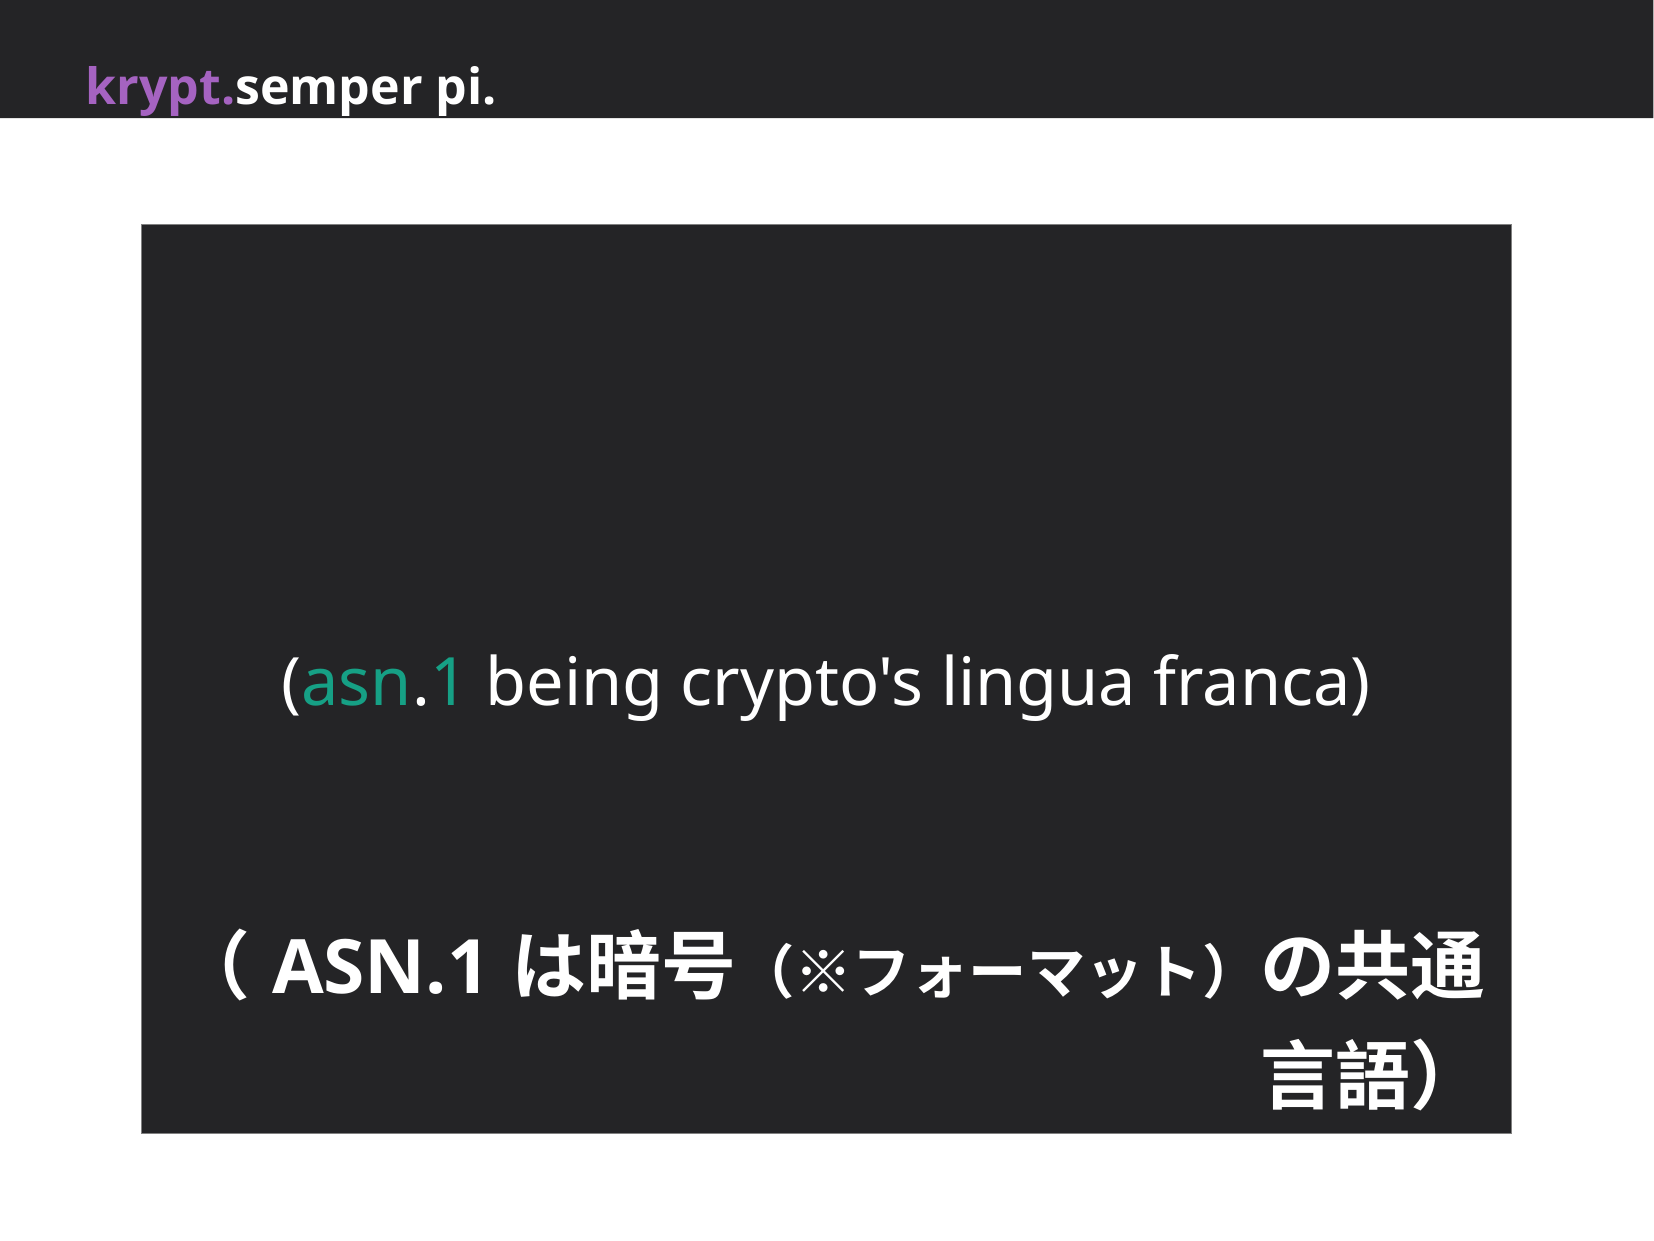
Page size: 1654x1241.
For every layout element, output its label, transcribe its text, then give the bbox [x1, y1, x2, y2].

text_box （ASN.1は暗号（※フォーマット）の共通言語） [153, 909, 1501, 1123]
text_box [0, 0, 1654, 119]
text_box (asn.1 being crypto's lingua franca) [141, 224, 1512, 1134]
text_box krypt.semper pi. [70, 43, 544, 119]
